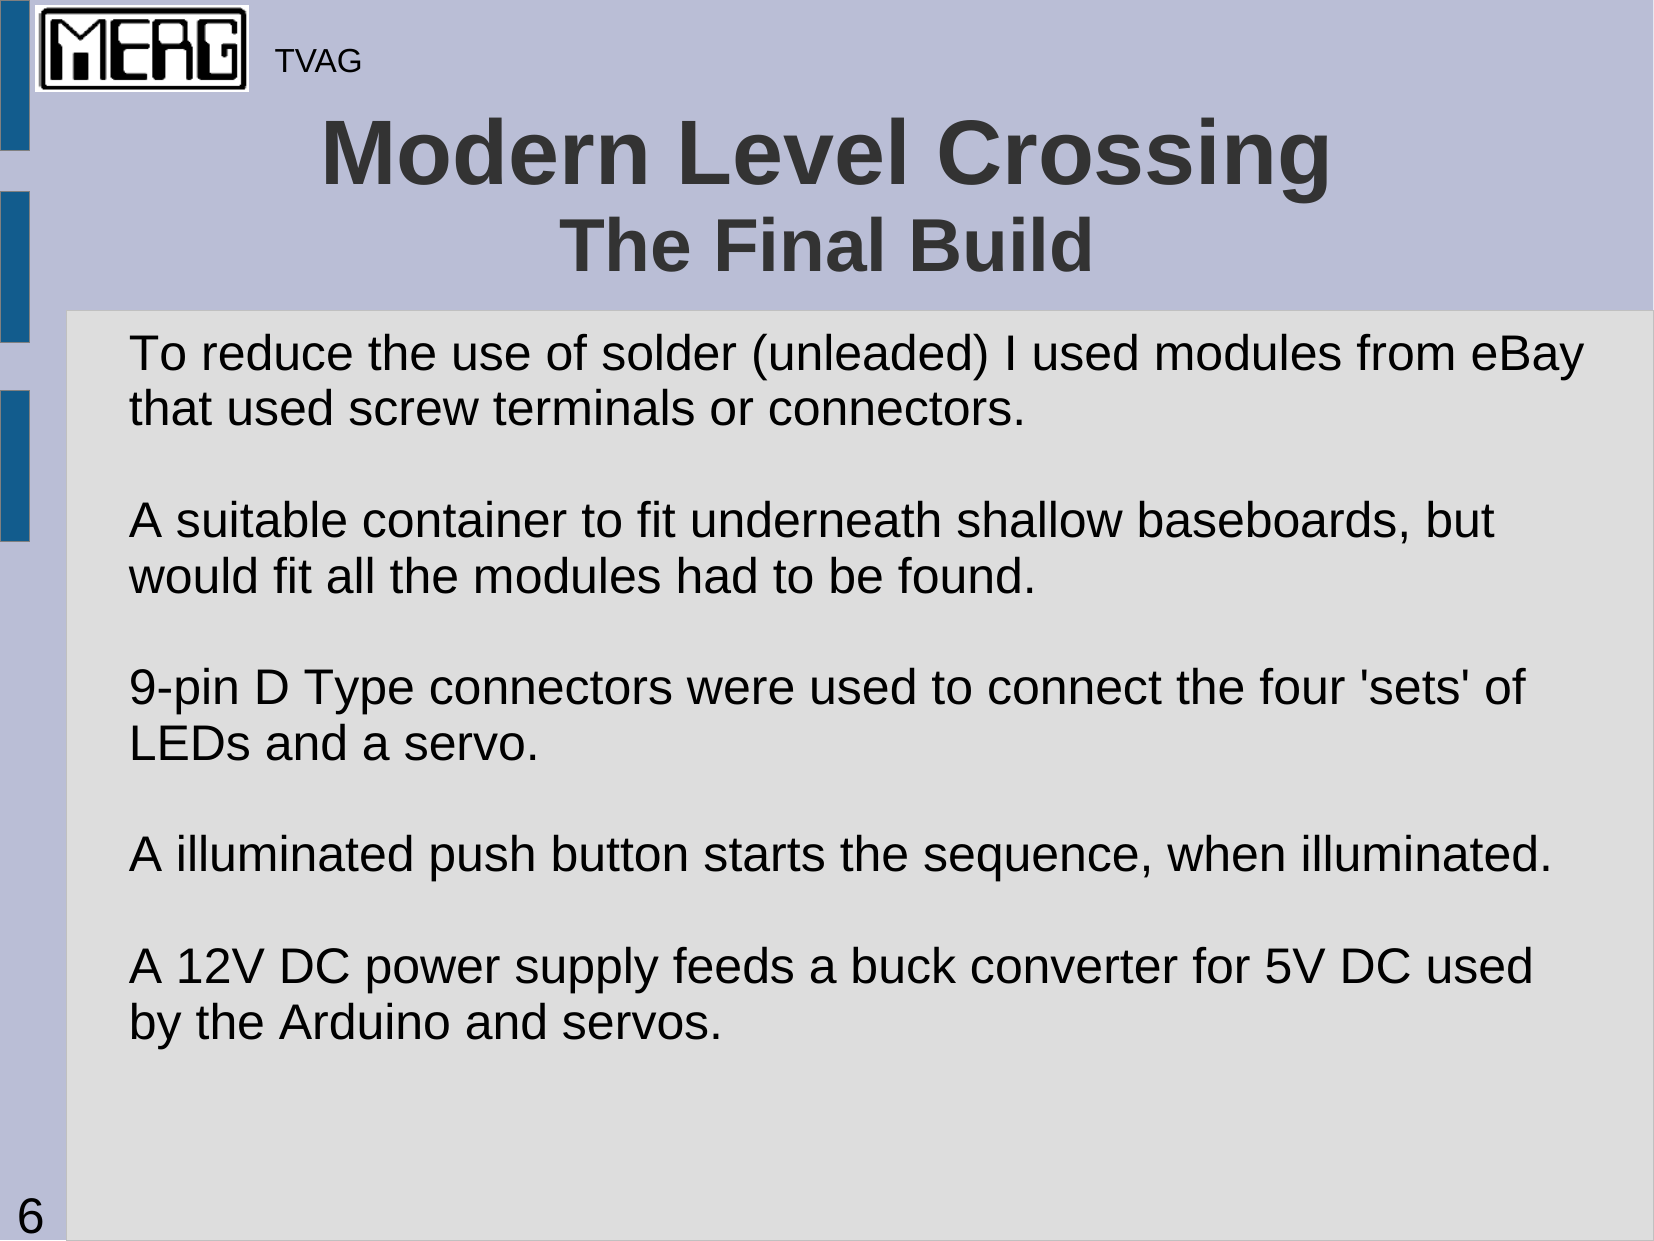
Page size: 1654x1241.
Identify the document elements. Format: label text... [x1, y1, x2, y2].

list To reduce the use of solder (unleaded) I used modules from eBay that used screw terminals or connectors. A suitable container to fit underneath shallow baseboards, but would fit all the modules had to be found. 9-pin D Type connectors were used to connect the four 'sets' of LEDs and a servo. A illuminated push button starts the sequence, when illuminated. A 12V DC power supply feeds a buck converter for 5V DC used by the Arduino and servos. [128, 324, 1594, 1109]
picture [35, 5, 249, 92]
text_box <number> [2, 1180, 260, 1241]
text_box TVAG [259, 35, 378, 88]
title Modern Level Crossing The Final Build [121, 91, 1534, 299]
